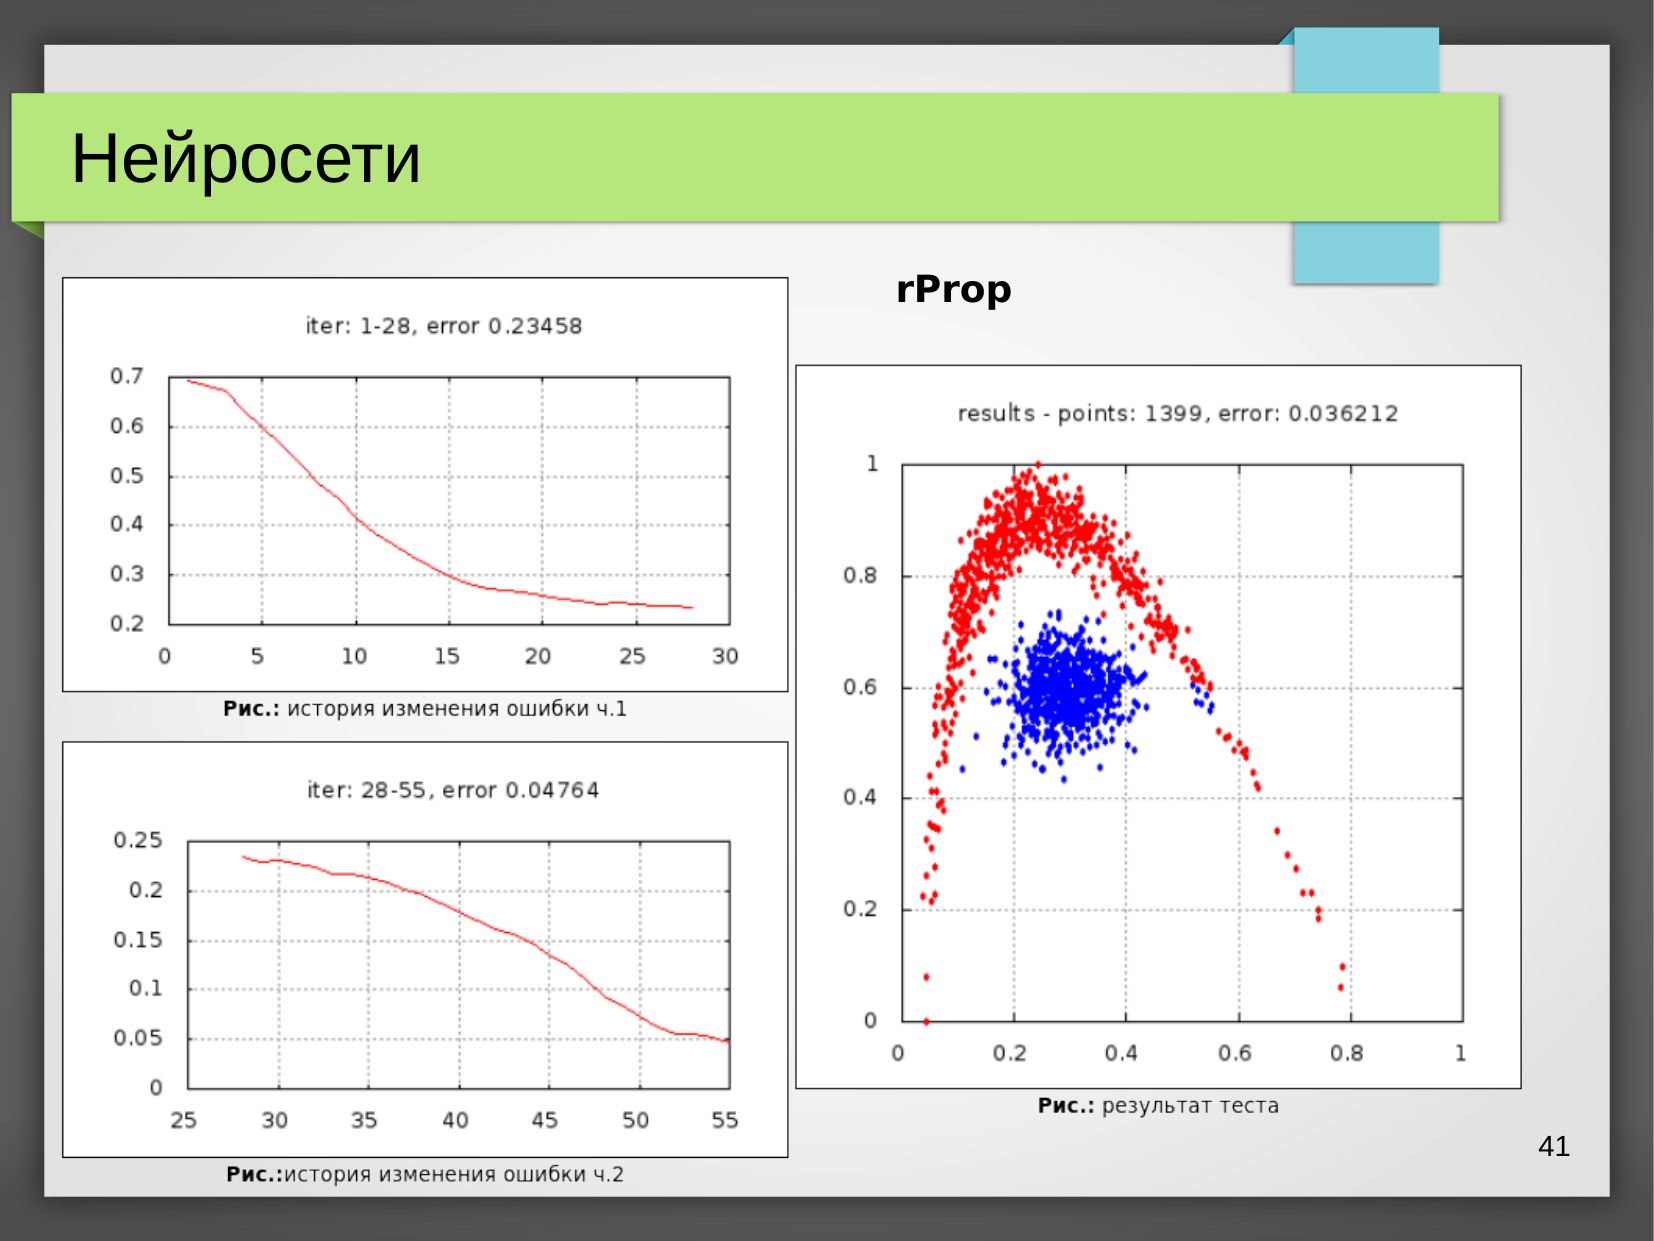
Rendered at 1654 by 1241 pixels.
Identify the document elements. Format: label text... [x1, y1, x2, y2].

title Нейросети [70, 118, 1205, 199]
picture [0, 0, 1654, 1241]
text_box rProp [880, 260, 1028, 319]
